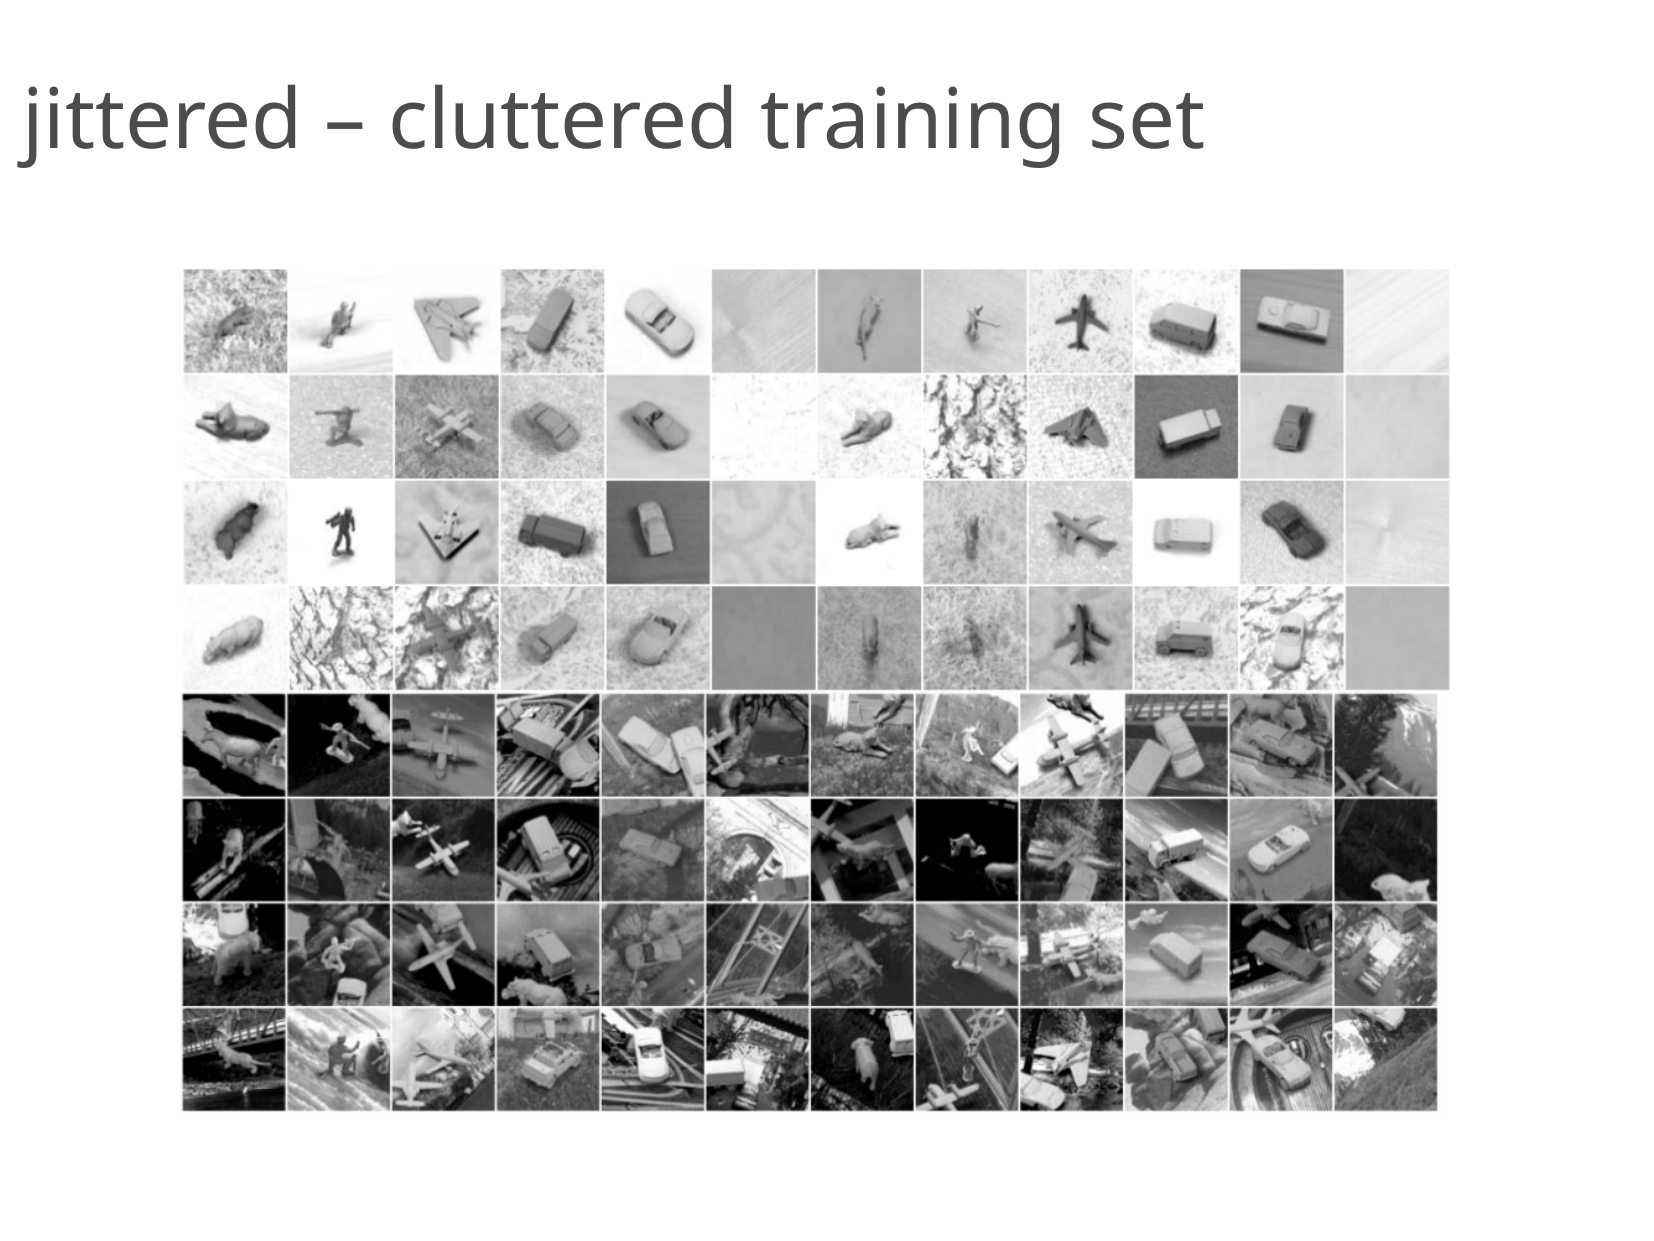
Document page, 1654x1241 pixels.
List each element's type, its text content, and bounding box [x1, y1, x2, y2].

picture [171, 257, 1451, 1125]
title jittered – cluttered training set [22, 19, 1654, 213]
